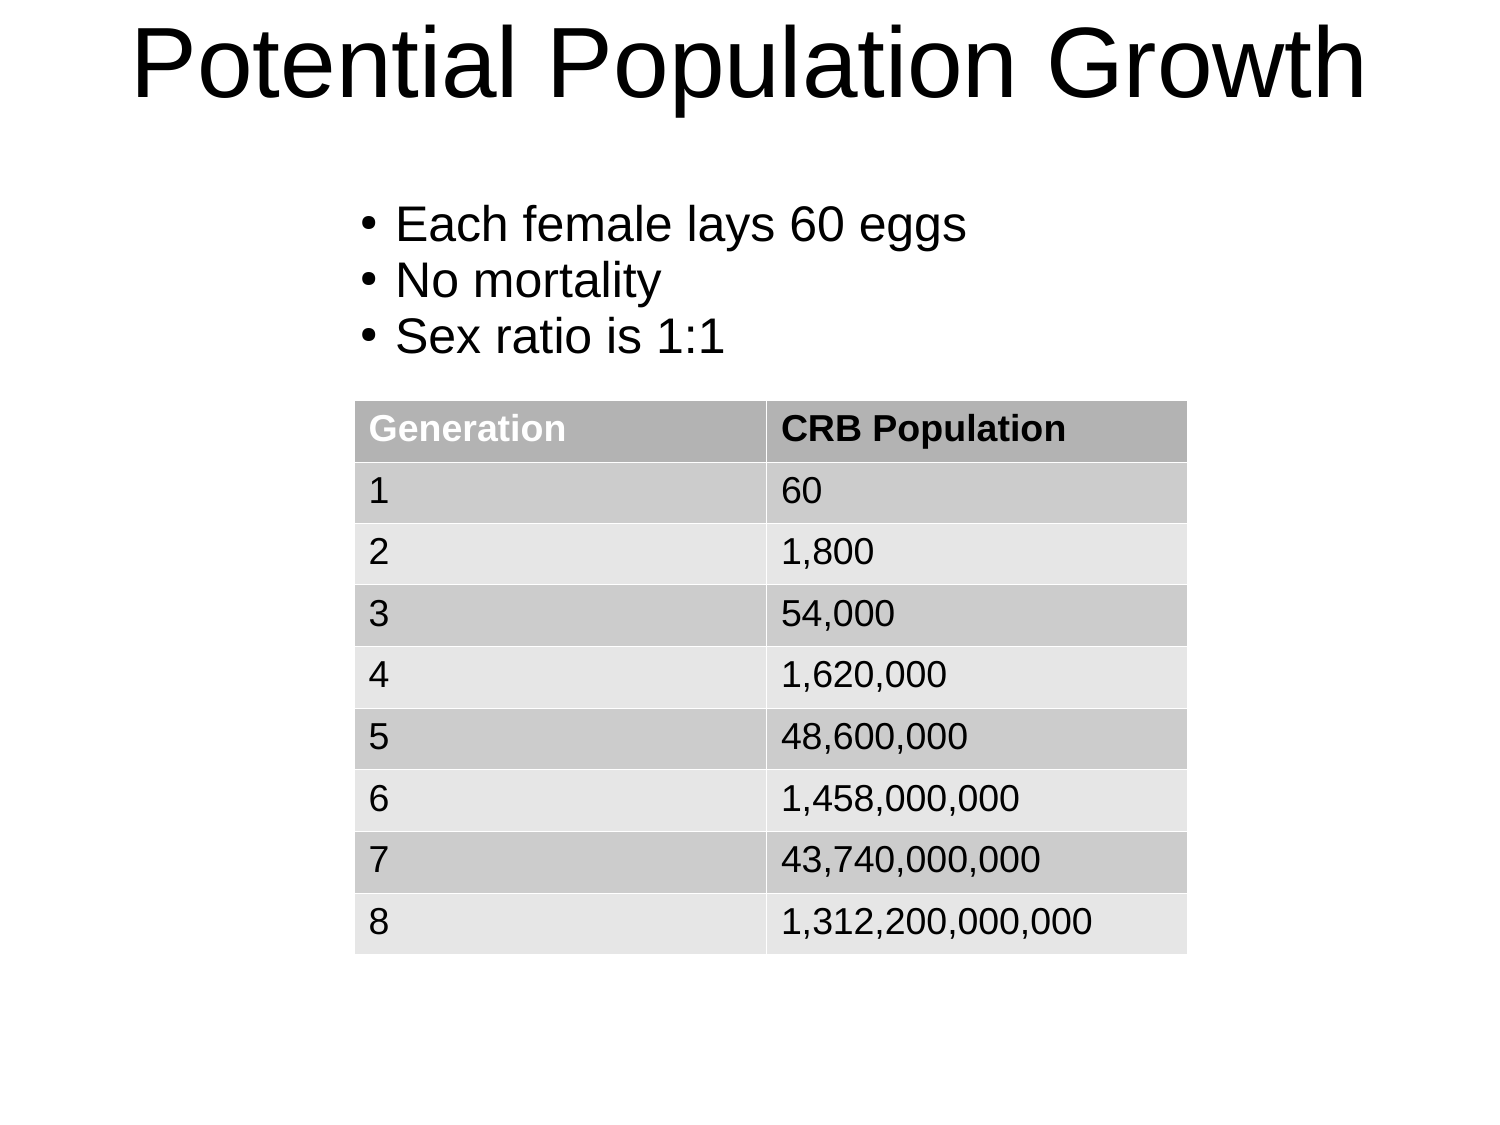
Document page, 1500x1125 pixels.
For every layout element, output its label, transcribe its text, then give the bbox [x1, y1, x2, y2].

table_header CRB Population [767, 401, 1187, 462]
table_cell 43,740,000,000 [767, 832, 1187, 893]
table_cell 60 [767, 463, 1187, 523]
table_cell 2 [355, 524, 766, 584]
table_cell 1,800 [767, 524, 1187, 584]
table_cell 1,312,200,000,000 [767, 894, 1187, 954]
table_cell 3 [355, 585, 766, 646]
table_cell 48,600,000 [767, 709, 1187, 769]
table_cell 6 [355, 770, 766, 831]
table_cell 4 [355, 647, 766, 708]
table_cell 54,000 [767, 585, 1187, 646]
table_cell 1,620,000 [767, 647, 1187, 708]
table_header Generation [355, 401, 766, 462]
text_box Potential Population Growth [0, 0, 1500, 127]
table_cell 1 [355, 463, 766, 523]
table_cell 5 [355, 709, 766, 769]
table_cell 8 [355, 894, 766, 954]
text_box Each female lays 60 eggs No mortality Sex ratio is 1:1 [345, 189, 1246, 330]
table_cell 7 [355, 832, 766, 893]
table_cell 1,458,000,000 [767, 770, 1187, 831]
